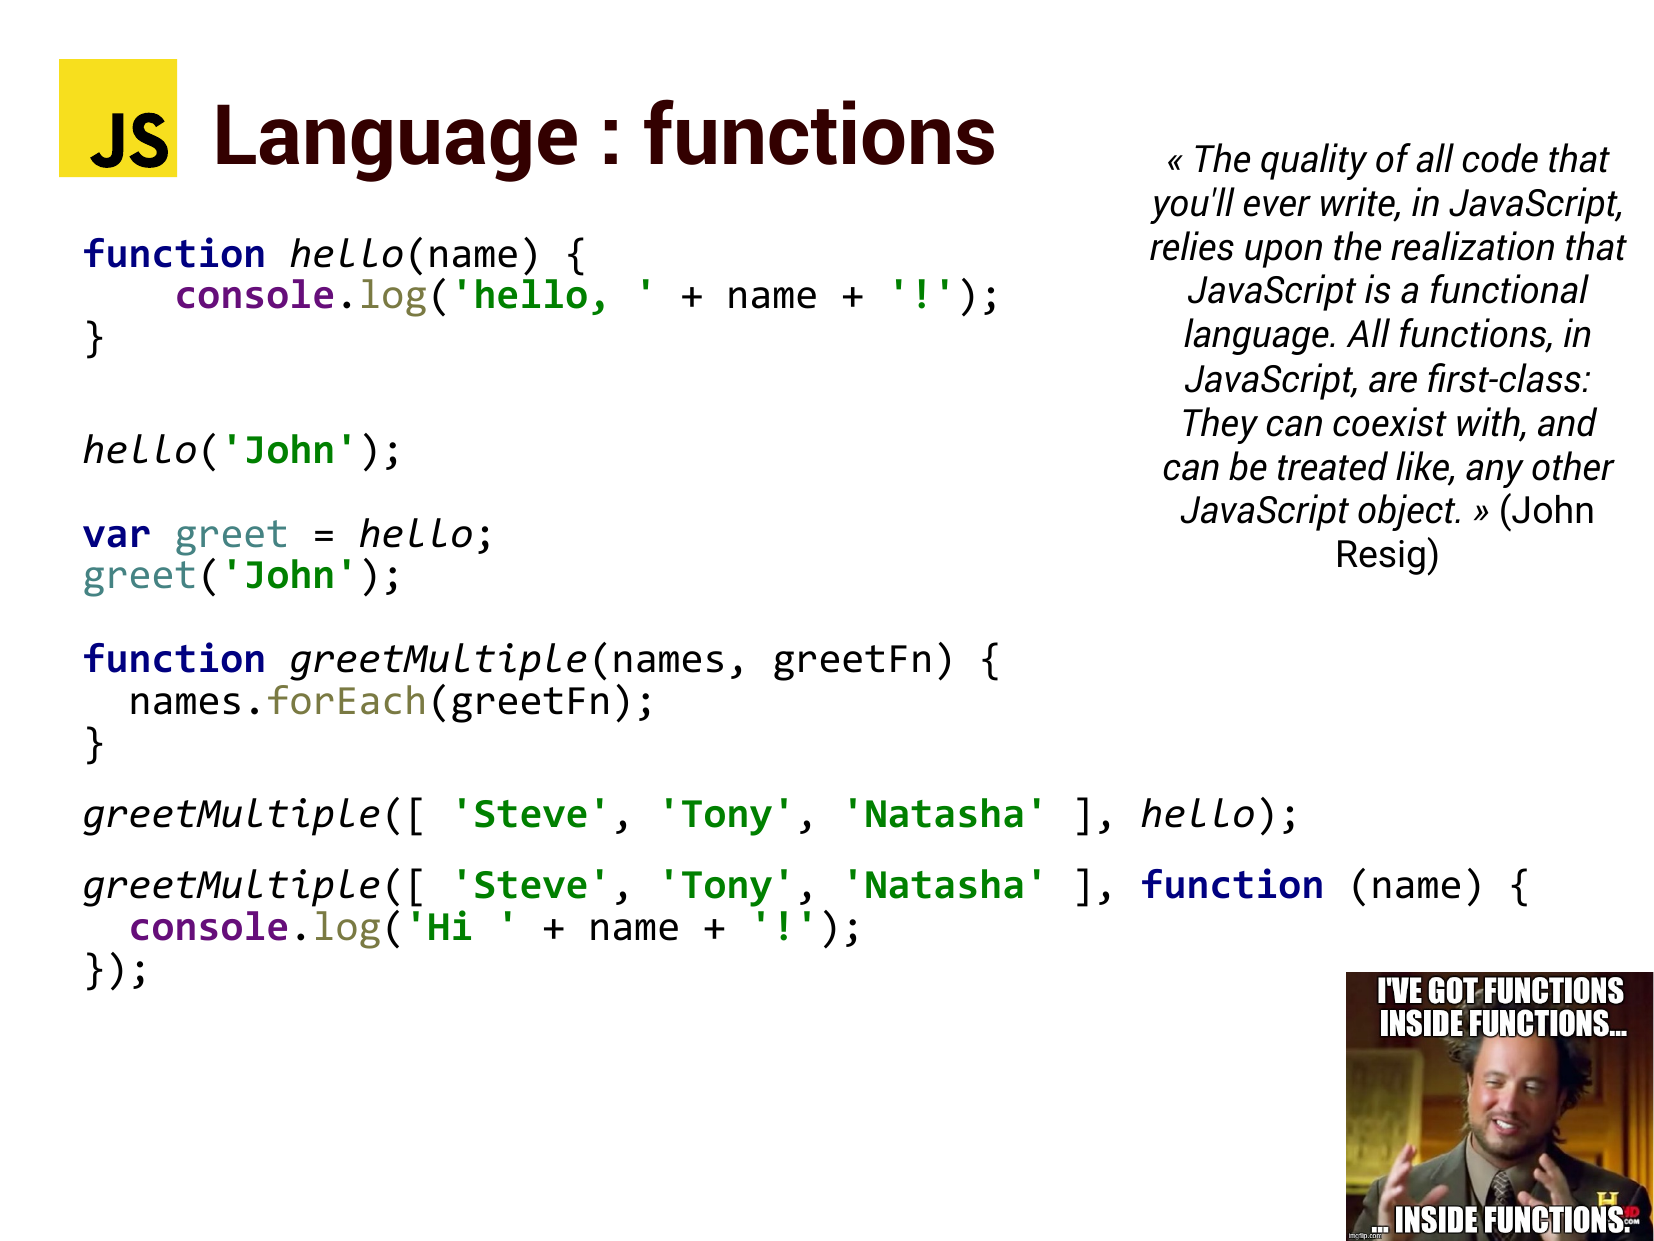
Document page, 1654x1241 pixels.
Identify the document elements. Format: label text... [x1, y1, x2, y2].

list function hello(name) { console.log('hello, ' + name + '!'); } hello('John'); var greet = hello; greet('John'); function greetMultiple(names, greetFn) { names.forEach(greetFn); } greetMultiple([ 'Steve', 'Tony', 'Natasha' ], hello); greetMultiple([ 'Steve', 'Tony', 'Natasha' ], function (name) { console.log('Hi ' + name + '!'); }); [82, 236, 1571, 1159]
picture [1346, 972, 1654, 1241]
text_box « The quality of all code that you'll ever write, in JavaScript, relies upon the realization that JavaScript is a functional language. All functions, in JavaScript, are first-class: They can coexist with, and can be treated like, any other JavaScript object. » (John Resig) [1133, 129, 1642, 609]
title Language : functions [194, 72, 1559, 201]
